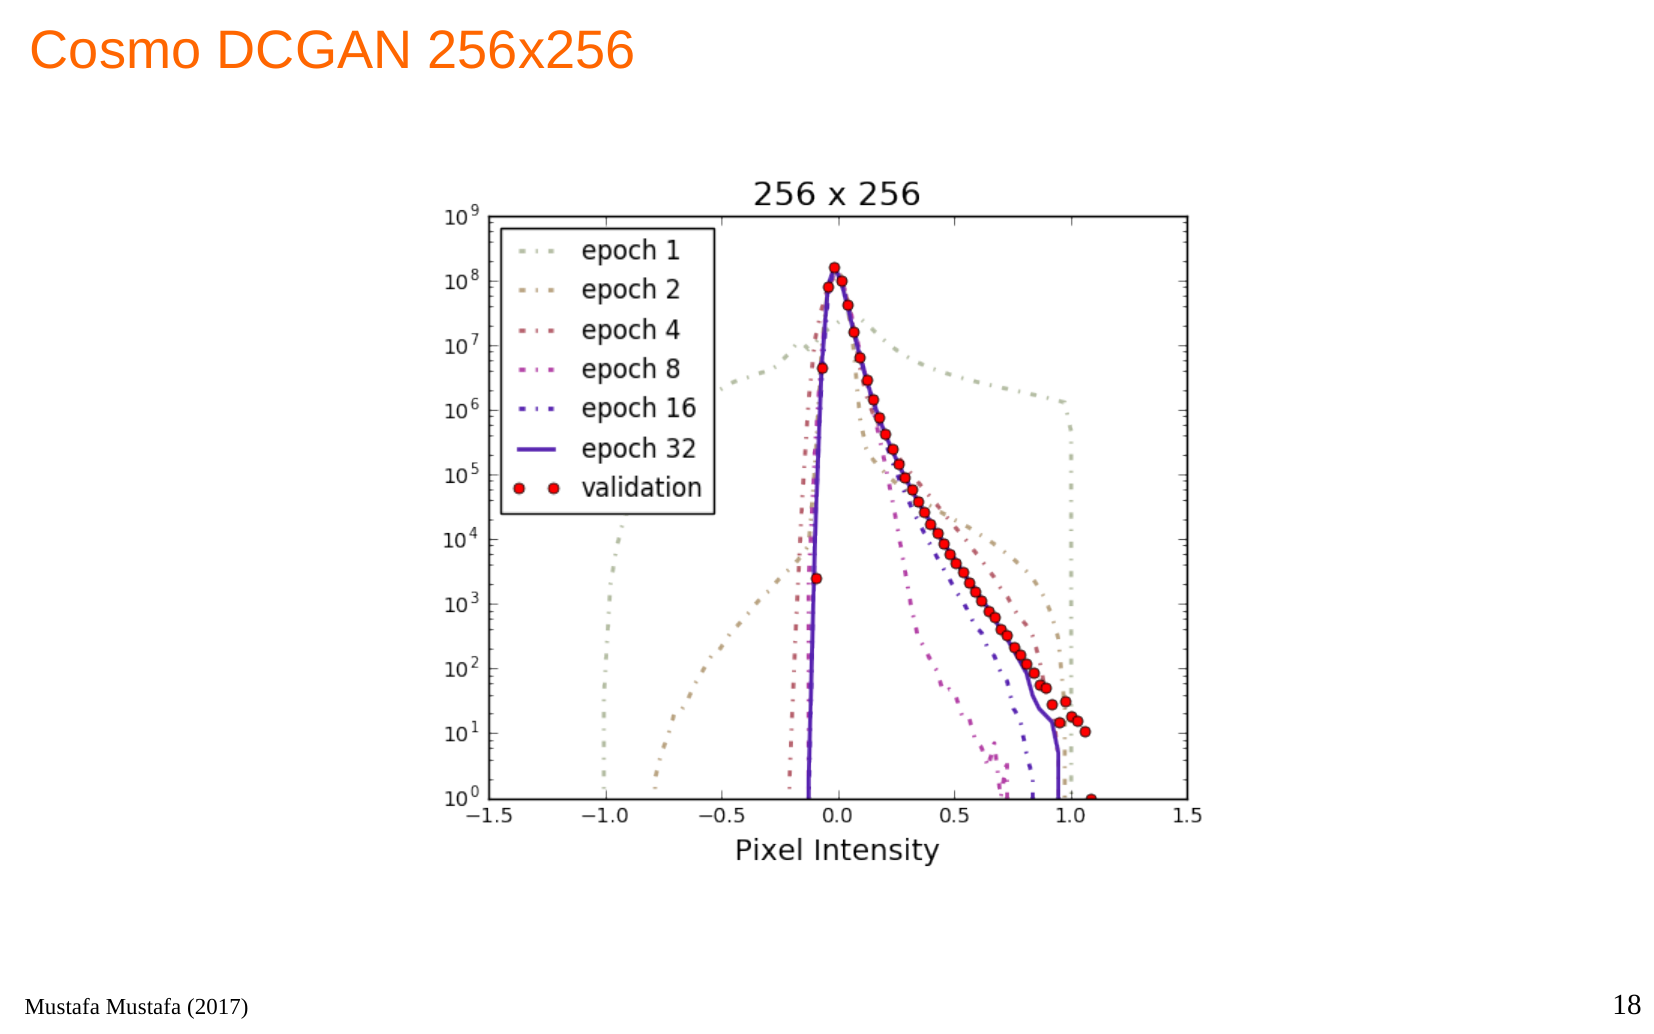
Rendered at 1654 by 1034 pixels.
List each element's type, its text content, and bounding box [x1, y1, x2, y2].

title Cosmo DCGAN 256x256 [29, 17, 1621, 82]
picture [376, 141, 1277, 892]
